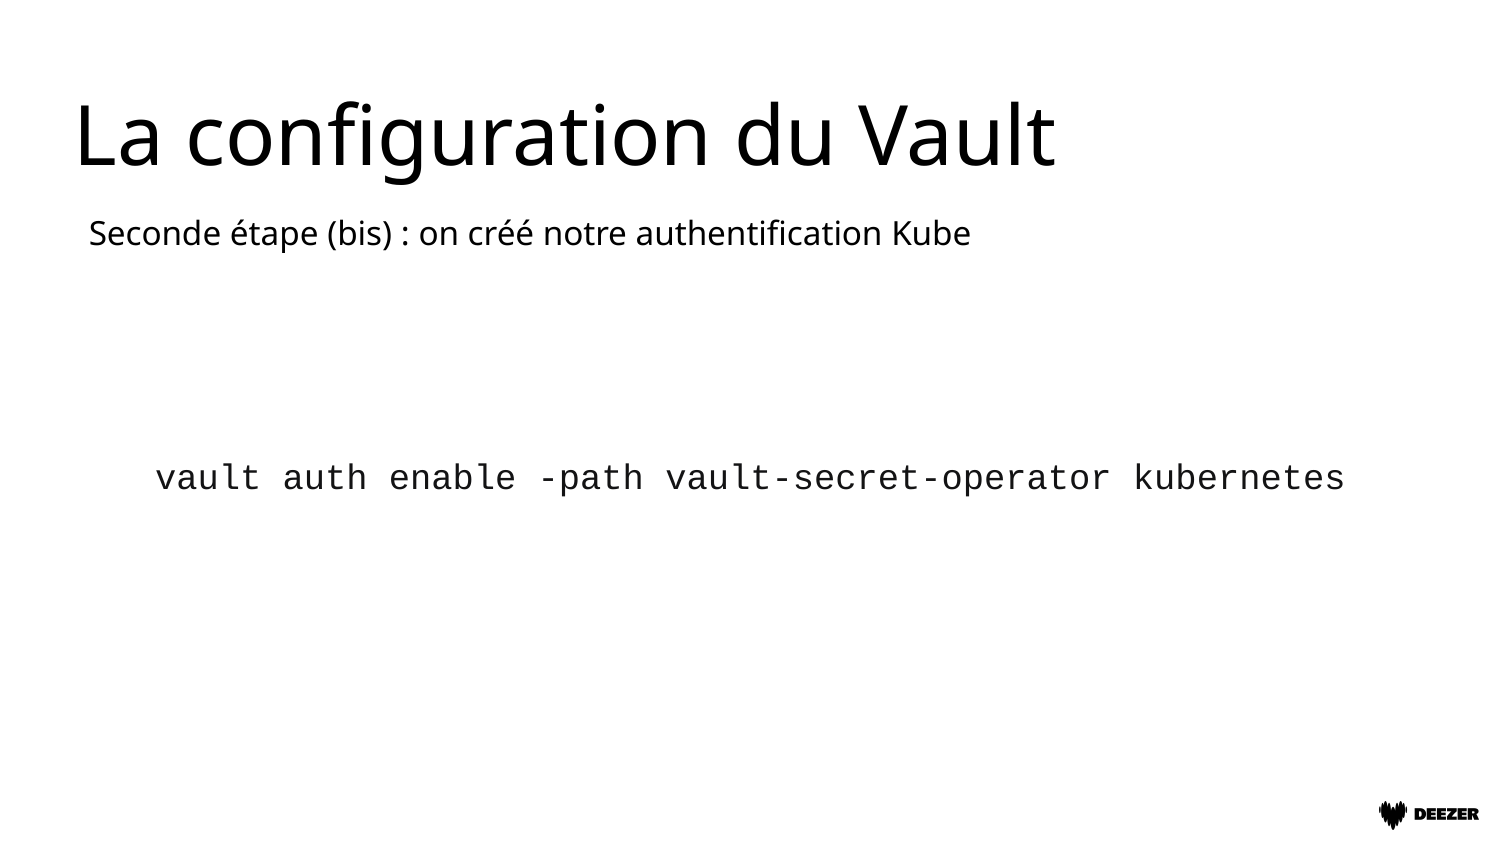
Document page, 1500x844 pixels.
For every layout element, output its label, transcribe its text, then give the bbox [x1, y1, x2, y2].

title La configuration du Vault [73, 97, 1427, 273]
subtitle Seconde étape (bis) : on créé notre authentification Kube [73, 203, 1201, 338]
picture [1379, 801, 1479, 830]
text_box vault auth enable -path vault-secret-operator kubernetes [123, 438, 1377, 557]
